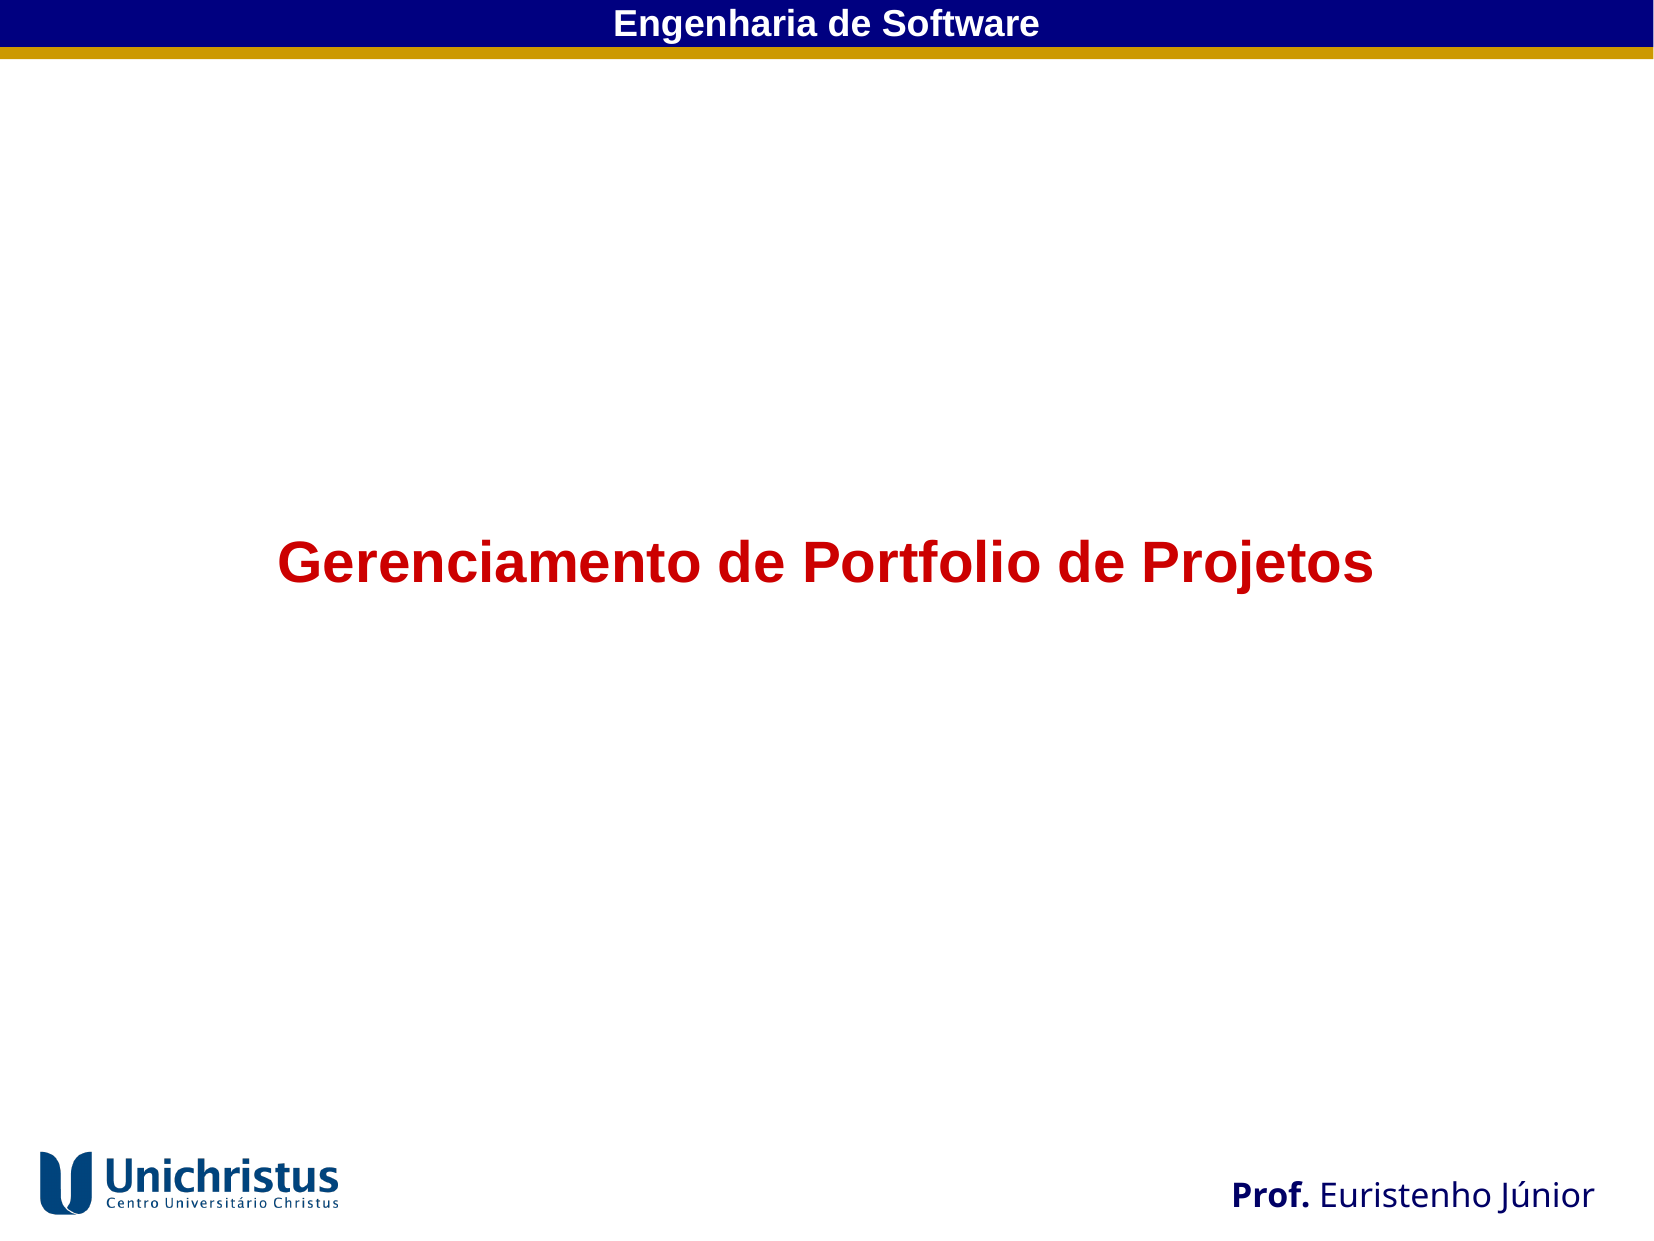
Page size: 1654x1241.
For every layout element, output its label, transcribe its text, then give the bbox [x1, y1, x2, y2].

picture [35, 1148, 343, 1217]
text_box [0, 47, 1654, 60]
text_box Prof. Euristenho Júnior [1216, 1163, 1654, 1224]
text_box Gerenciamento de Portfolio de Projetos [262, 522, 1391, 603]
text_box Engenharia de Software [0, 0, 1654, 47]
